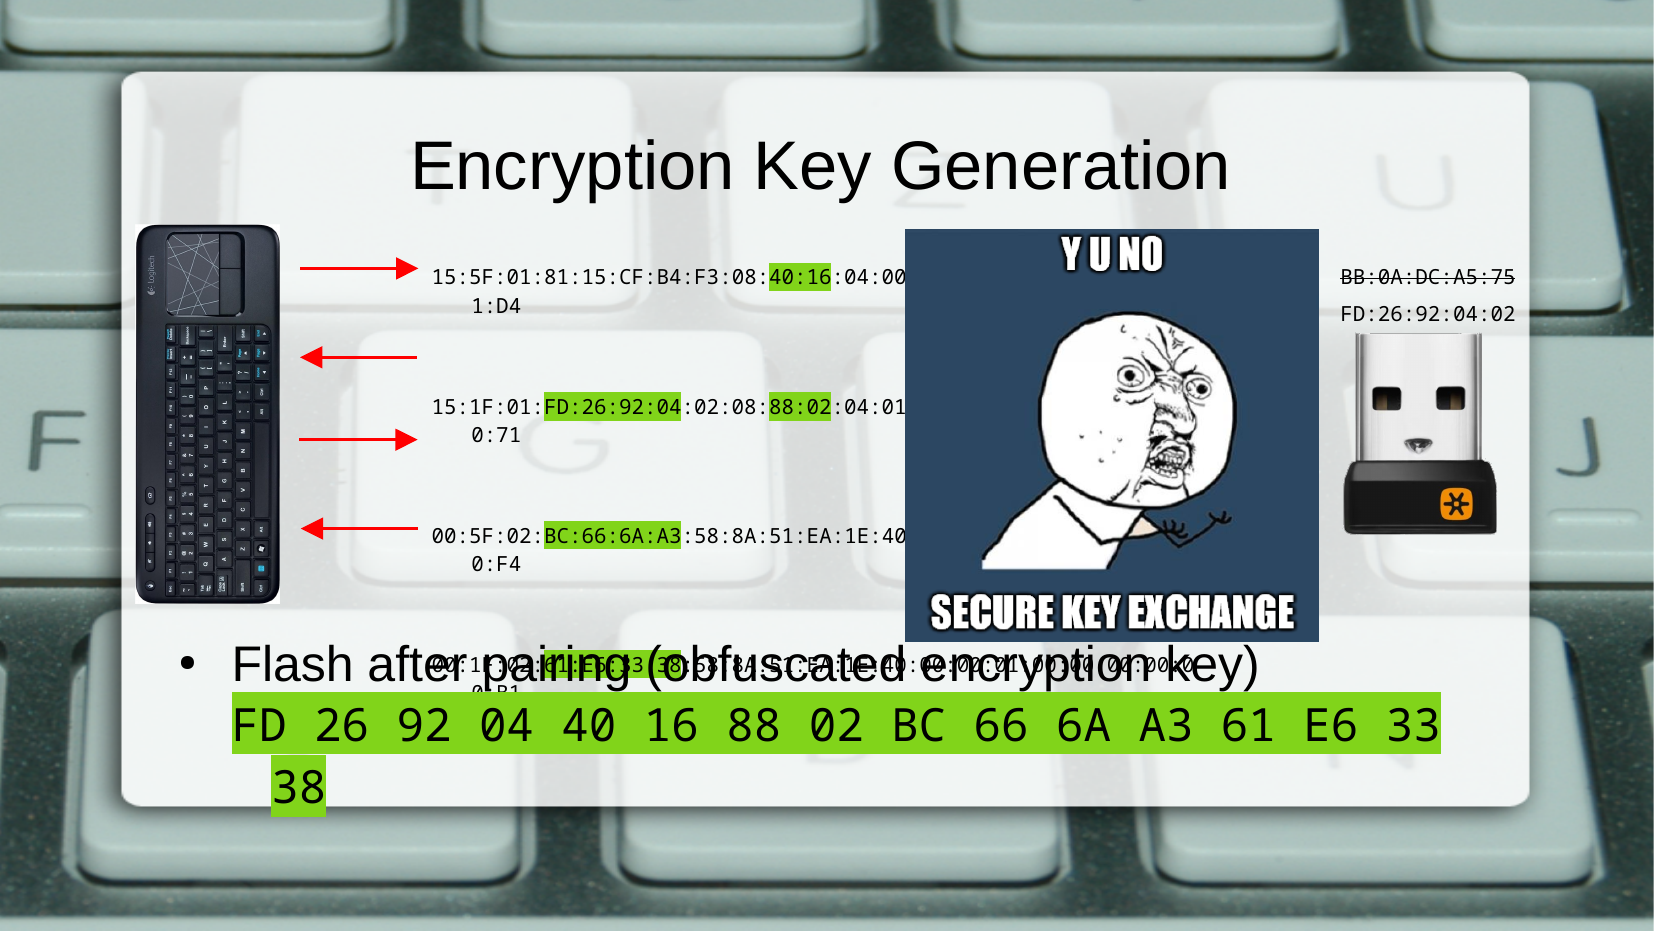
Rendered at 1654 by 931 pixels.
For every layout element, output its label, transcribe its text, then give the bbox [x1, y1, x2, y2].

picture [0, 0, 1654, 931]
list Flash after pairing (obfuscated encryption key) FD 26 92 04 40 16 88 02 BC 66 6A A3 61 E6 33 38 [147, 636, 1506, 894]
title Encryption Key Generation [135, 88, 1506, 244]
text_box BB:0A:DC:A5:75 [1319, 254, 1538, 291]
text_box FD:26:92:04:02 [1319, 292, 1538, 328]
list 15:5F:01:81:15:CF:B4:F3:08:40:16:04:00:01:47:00:00:00:00:00:01:D4 15:1F:01:FD:26:92:04:02:08:88:02:04:01:01:07:00:00:00:00:00:00:71 00:5F:02:BC:66:6A:A3:58:8A:51:EA:1E:40:00:00:01:00:00:00:00:00:F4 00:1F:02:61:E6:33:38:58:8A:51:EA:1E:40:00:00:01:00:00:00:00:00:B1 [418, 262, 905, 562]
